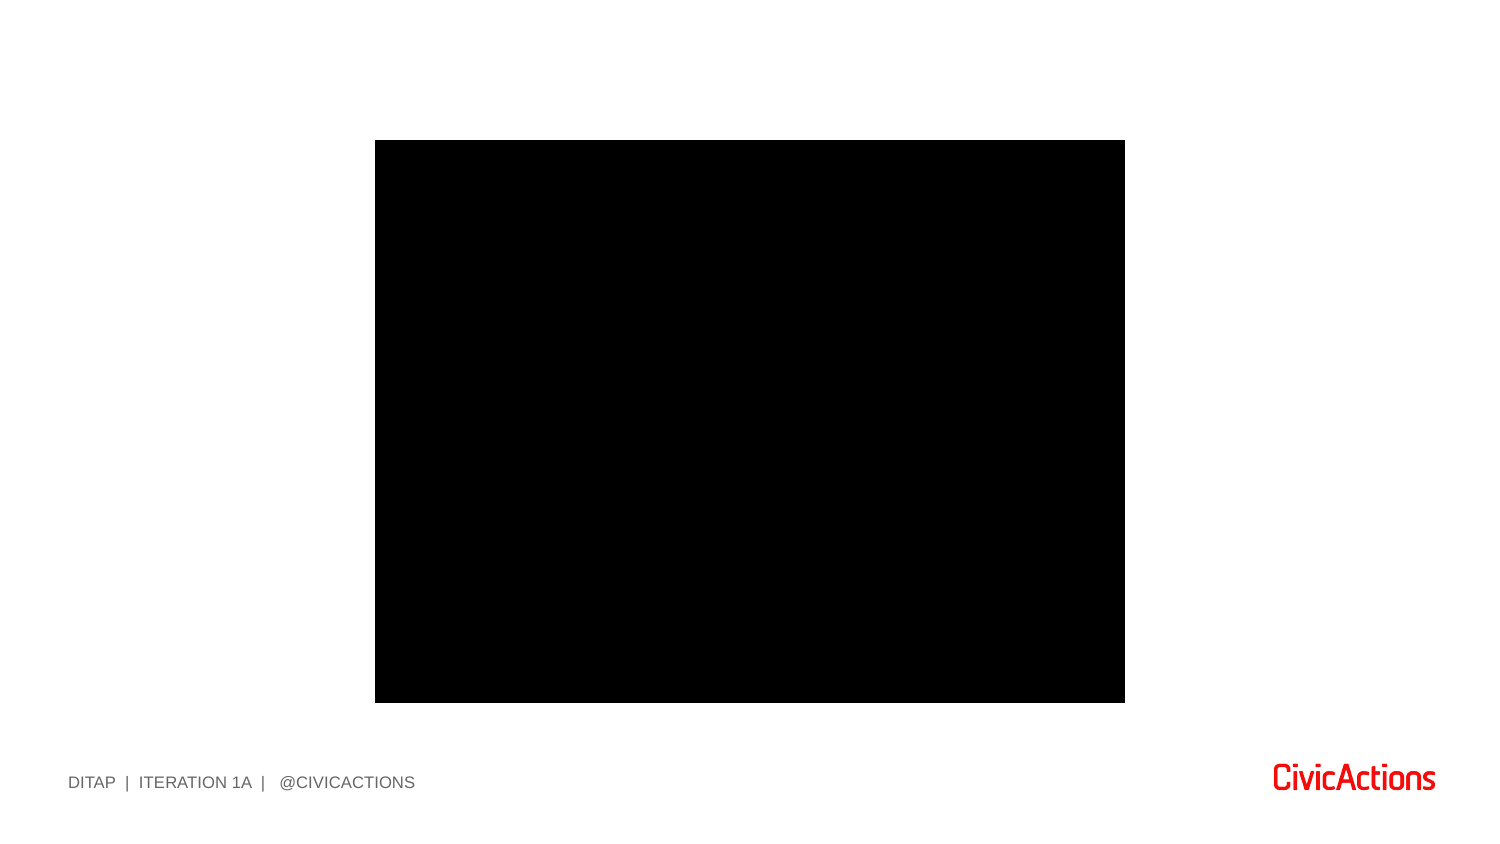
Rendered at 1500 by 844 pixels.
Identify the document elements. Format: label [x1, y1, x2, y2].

picture [1271, 758, 1438, 795]
picture [375, 140, 1125, 704]
